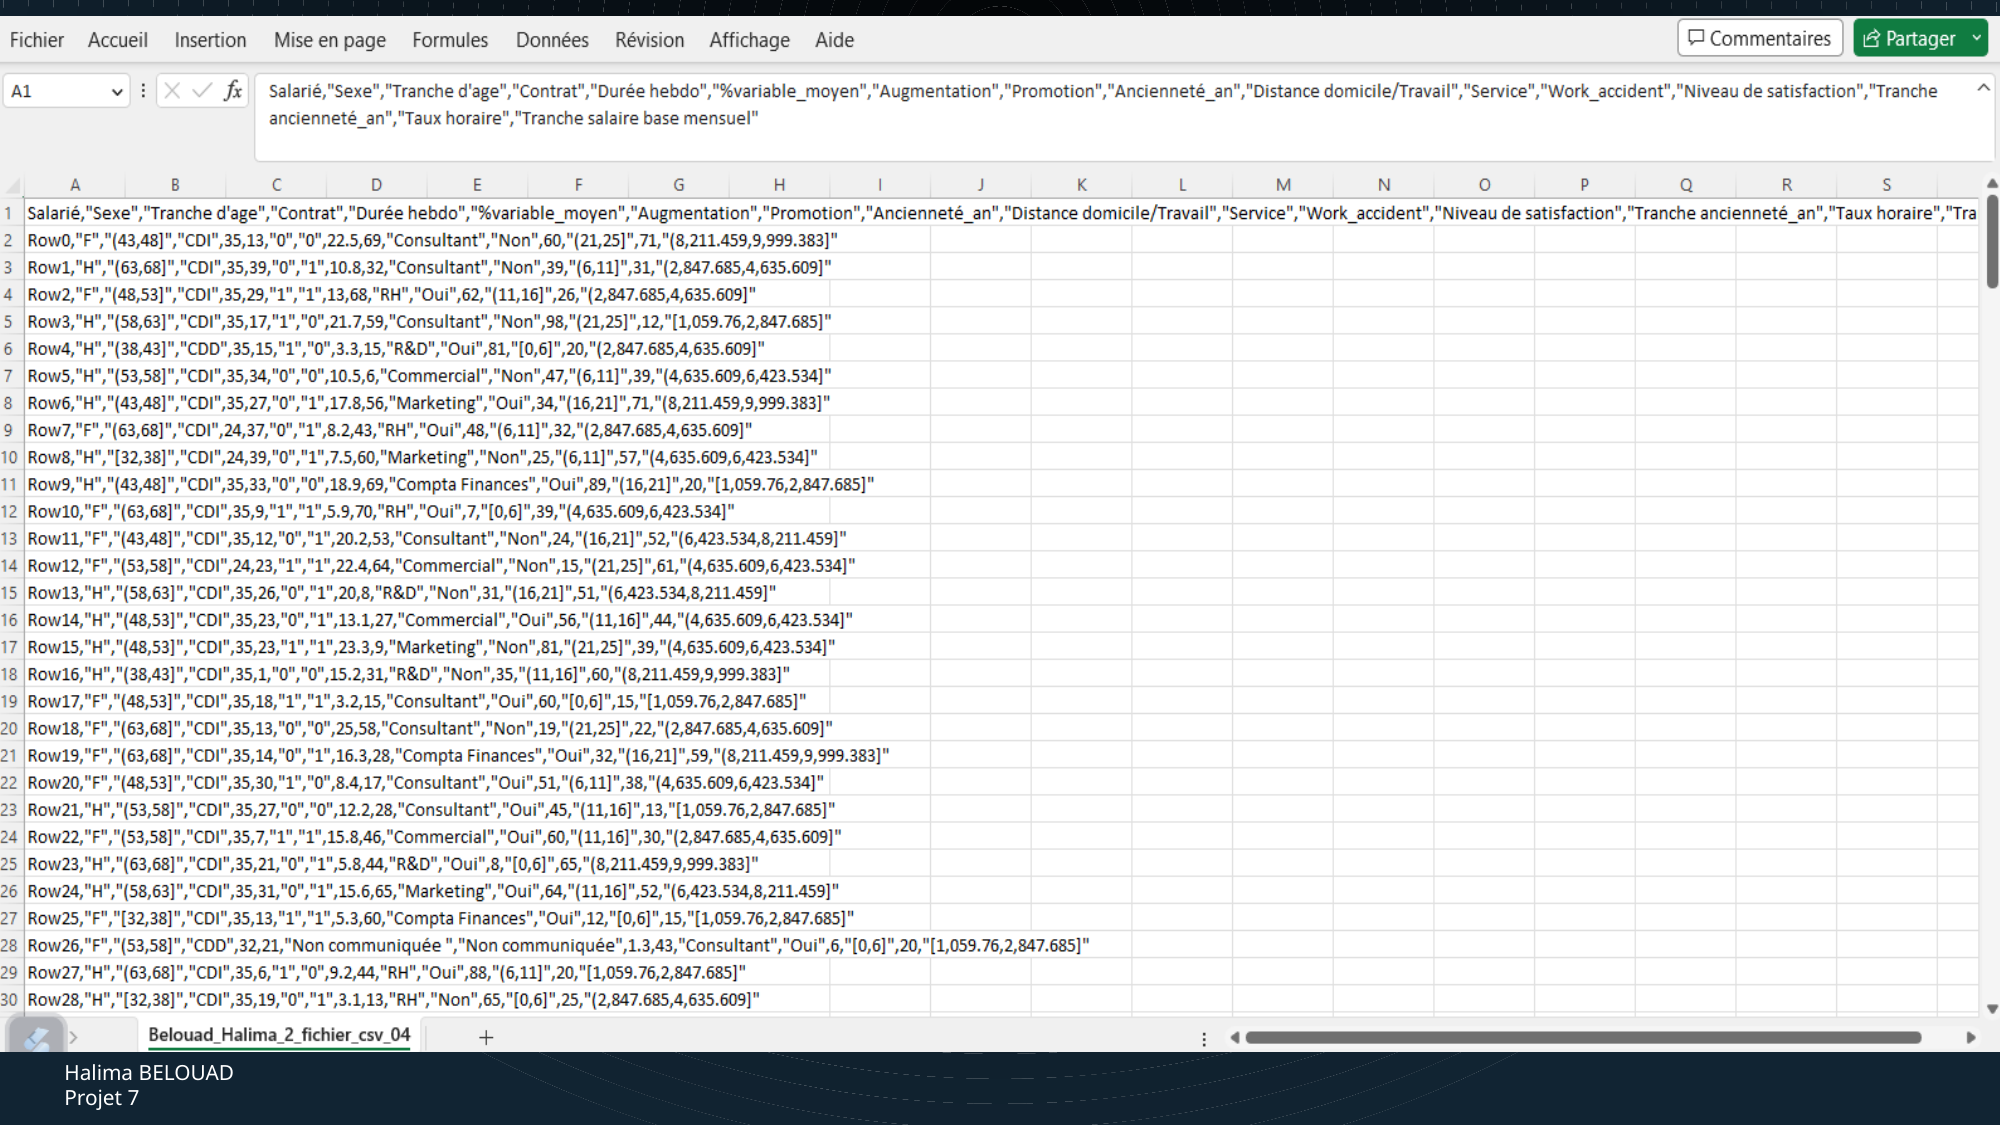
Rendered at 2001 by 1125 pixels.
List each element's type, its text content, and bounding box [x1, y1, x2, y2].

picture [0, 16, 2000, 1052]
text_box [0, 0, 2000, 16]
text_box [0, 1052, 2000, 1125]
text_box Halima BELOUAD Projet 7 [49, 1052, 1245, 1109]
